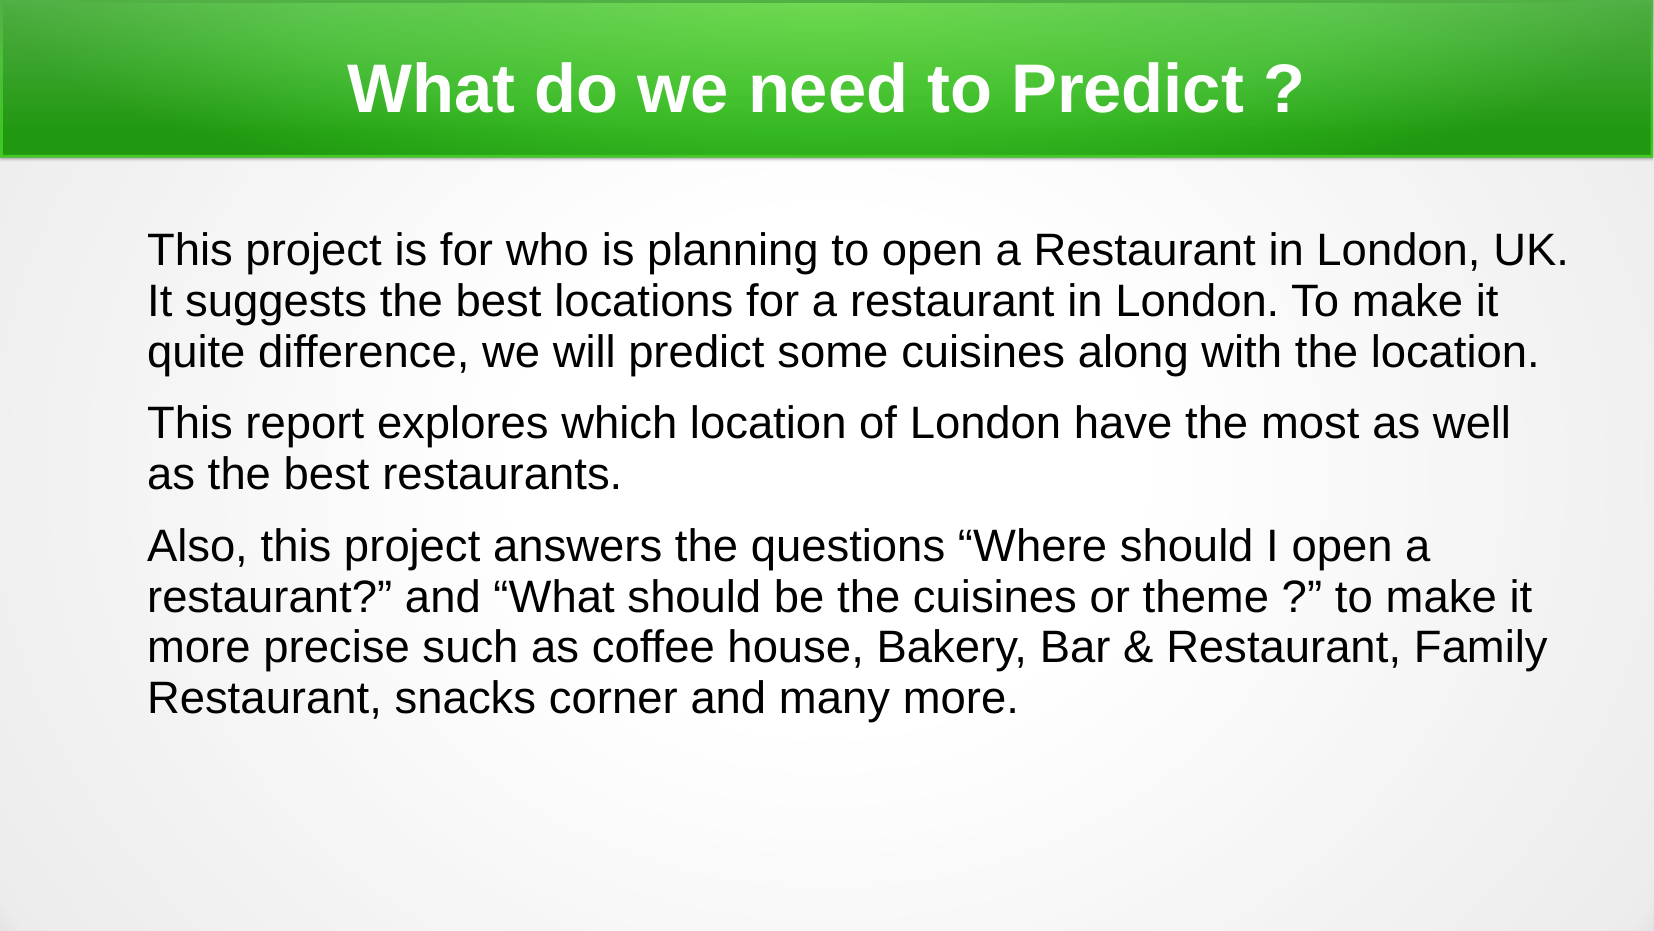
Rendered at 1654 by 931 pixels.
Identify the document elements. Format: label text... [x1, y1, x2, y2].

title What do we need to Predict ? [82, 35, 1571, 142]
list This project is for who is planning to open a Restaurant in London, UK. It suggests the best locations for a restaurant in London. To make it quite difference, we will predict some cuisines along with the location. This report explores which location of London have the most as well as the best restaurants. Also, this project answers the questions “Where should I open a restaurant?” and “What should be the cuisines or theme ?” to make it more precise such as coffee house, Bakery, Bar & Restaurant, Family Restaurant, snacks corner and many more. [82, 224, 1571, 764]
